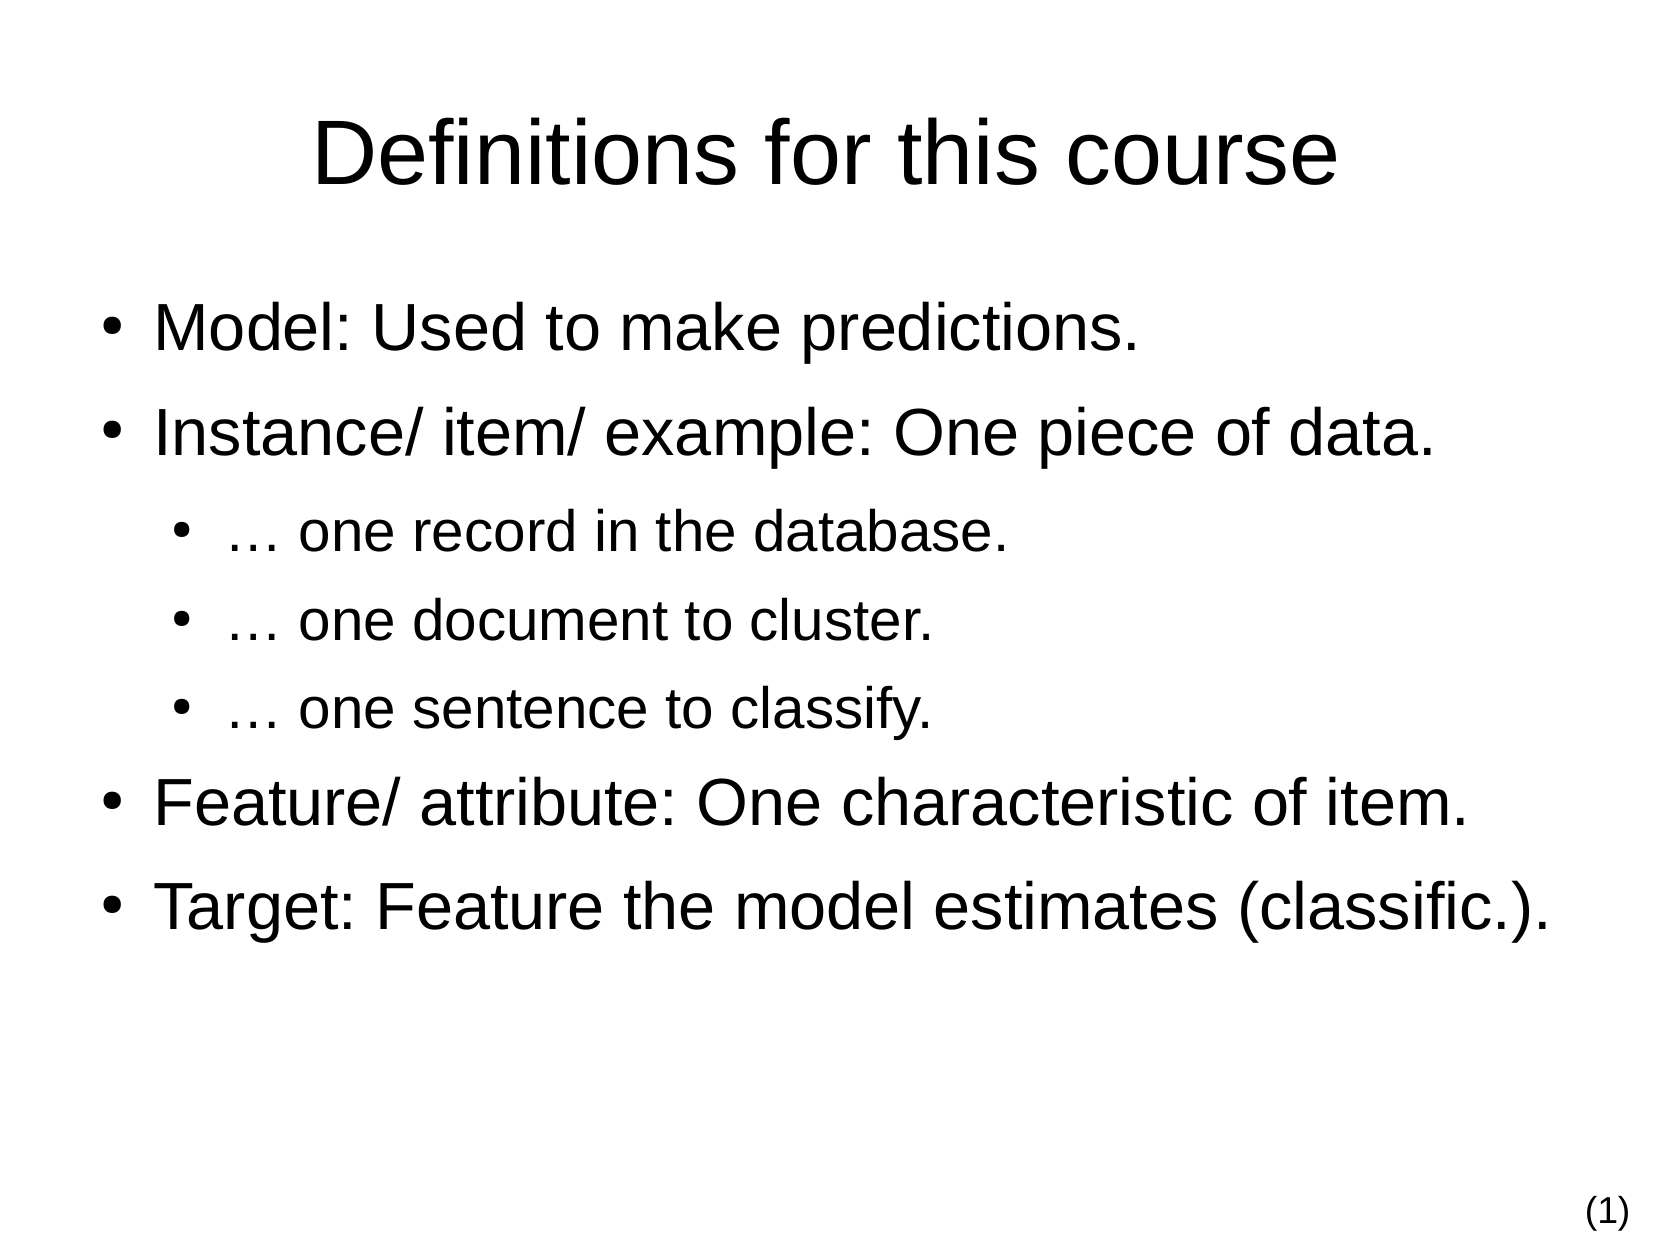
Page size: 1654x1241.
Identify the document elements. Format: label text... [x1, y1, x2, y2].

list Model: Used to make predictions. Instance/ item/ example: One piece of data. … one record in the database. … one document to cluster. … one sentence to classify. Feature/ attribute: One characteristic of item. Target: Feature the model estimates (classific.). [82, 290, 1571, 1109]
title Definitions for this course [82, 56, 1571, 250]
text_box (1) [1570, 1181, 1646, 1239]
